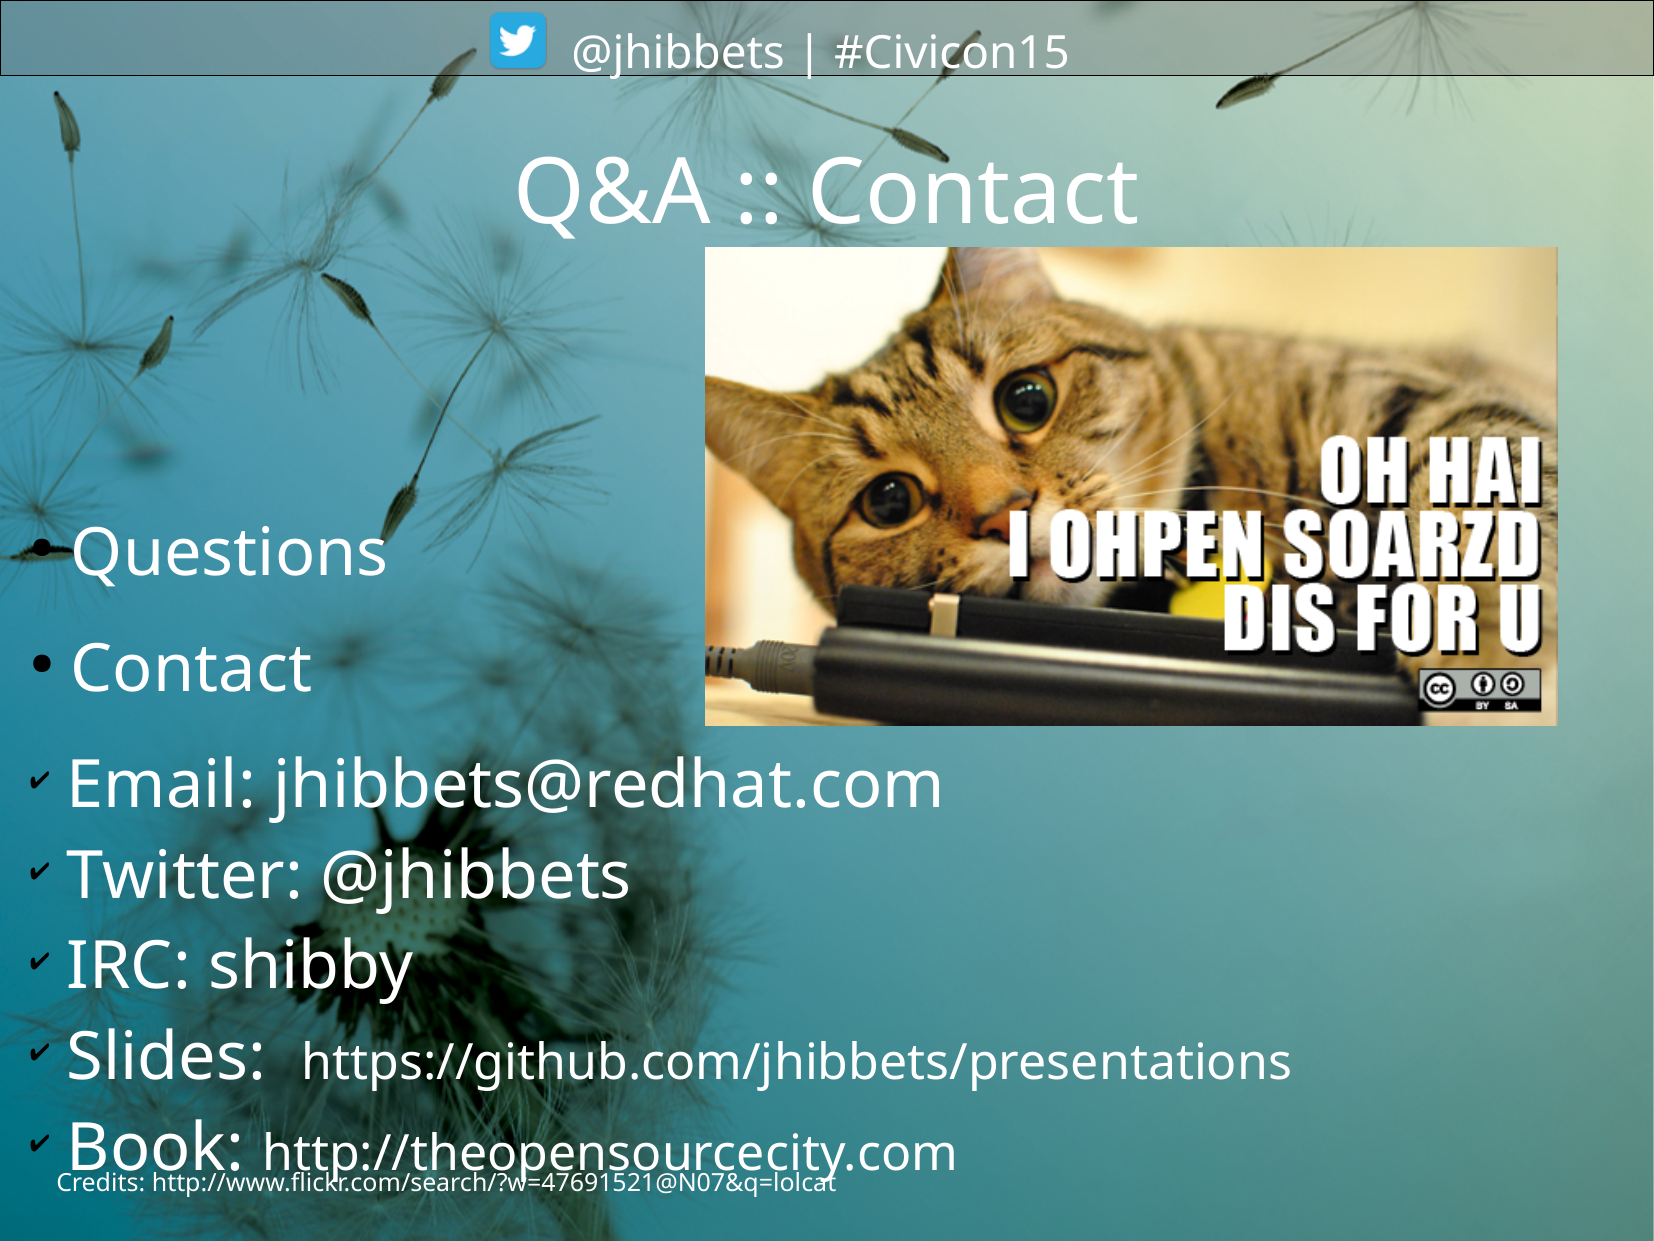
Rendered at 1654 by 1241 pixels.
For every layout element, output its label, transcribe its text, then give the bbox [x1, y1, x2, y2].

picture [488, 11, 549, 72]
picture [0, 76, 1654, 1241]
title Q&A :: Contact [82, 84, 1571, 292]
subtitle Questions Contact Email: jhibbets@redhat.com Twitter: @jhibbets IRC: shibby Slides: https://github.com/jhibbets/presentations Book: http://theopensourcecity.com [30, 561, 1636, 1134]
text_box Credits: http://www.flickr.com/search/?w=47691521@N07&q=lolcat [41, 1157, 869, 1201]
